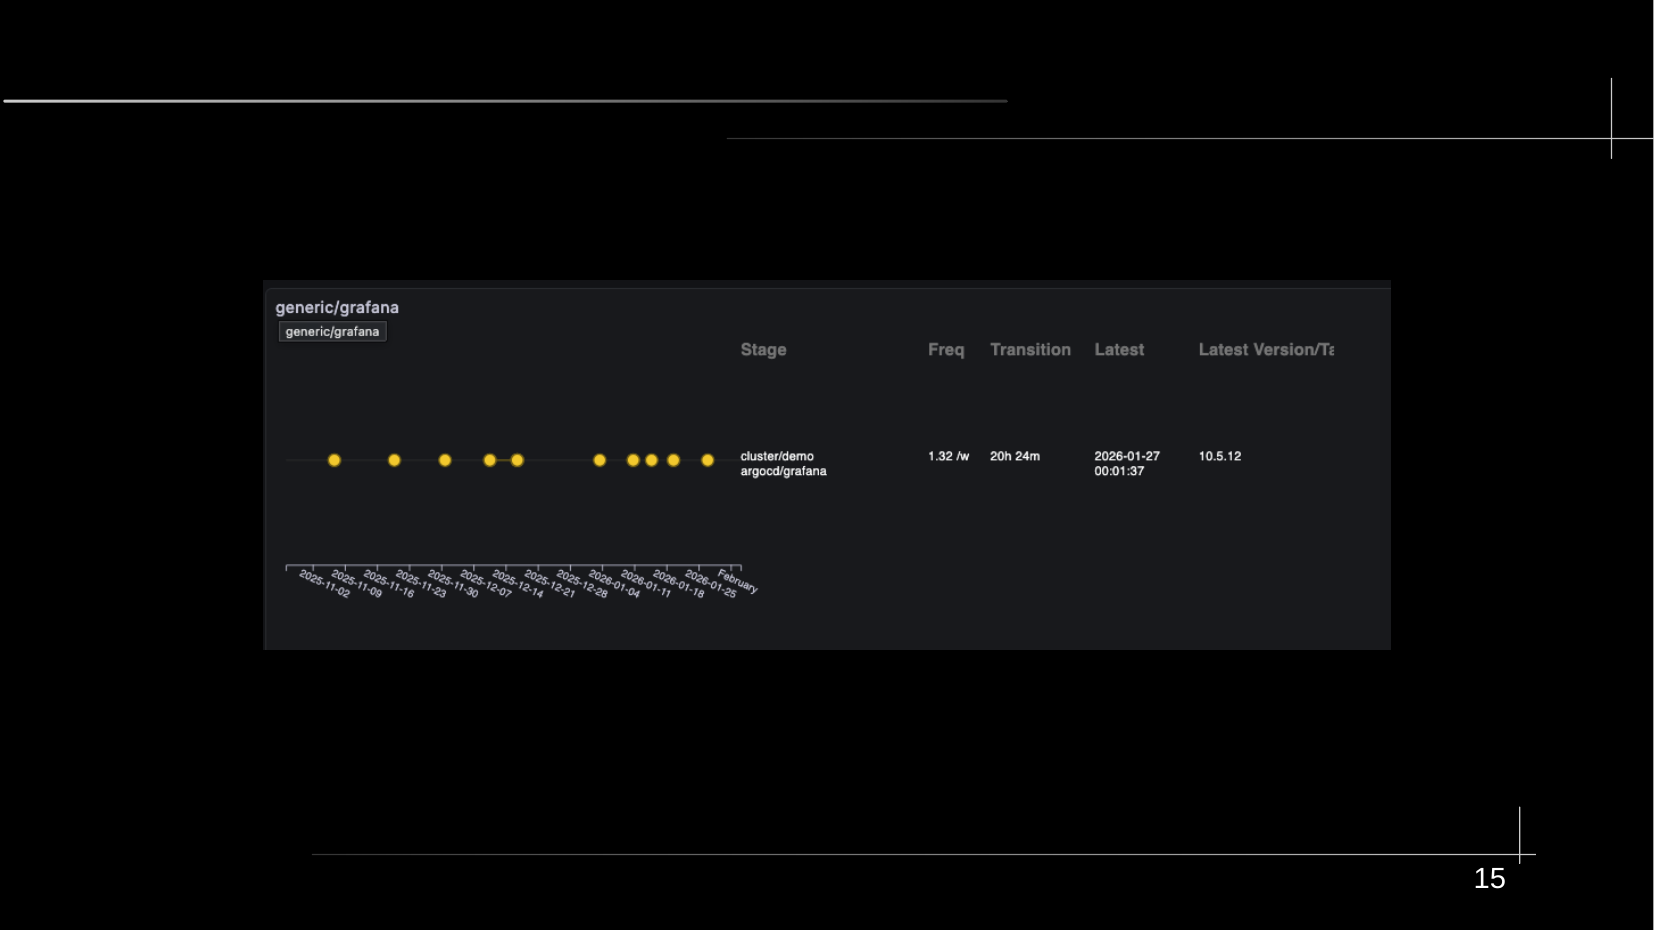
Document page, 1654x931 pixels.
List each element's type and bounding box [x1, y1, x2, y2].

picture [263, 280, 1391, 650]
